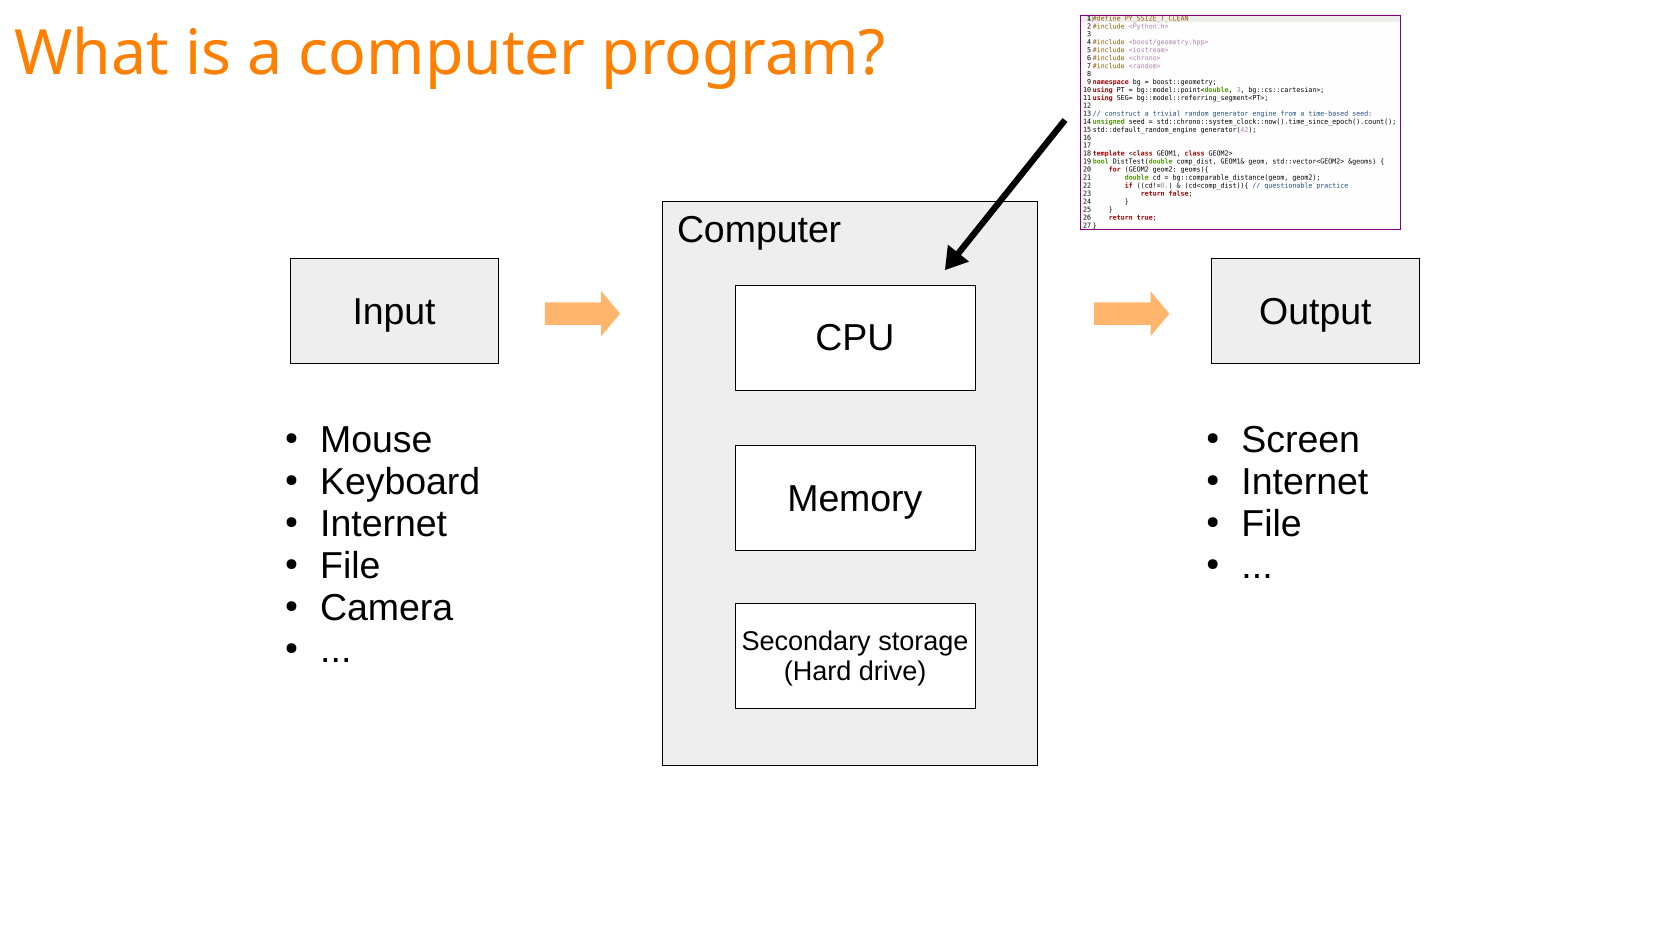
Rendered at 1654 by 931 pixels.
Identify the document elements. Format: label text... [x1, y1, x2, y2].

text_box Input [290, 258, 499, 364]
text_box [544, 291, 621, 337]
text_box Mouse Keyboard Internet File Camera ... [270, 411, 556, 721]
text_box Memory [735, 445, 976, 551]
text_box Screen Internet File ... [1191, 411, 1477, 721]
text_box What is a computer program? [0, 0, 1654, 89]
text_box Secondary storage (Hard drive) [735, 603, 976, 709]
text_box Output [1211, 258, 1420, 364]
picture [1080, 14, 1401, 230]
text_box Computer [662, 201, 1038, 766]
text_box [1094, 291, 1170, 337]
text_box CPU [735, 285, 976, 391]
